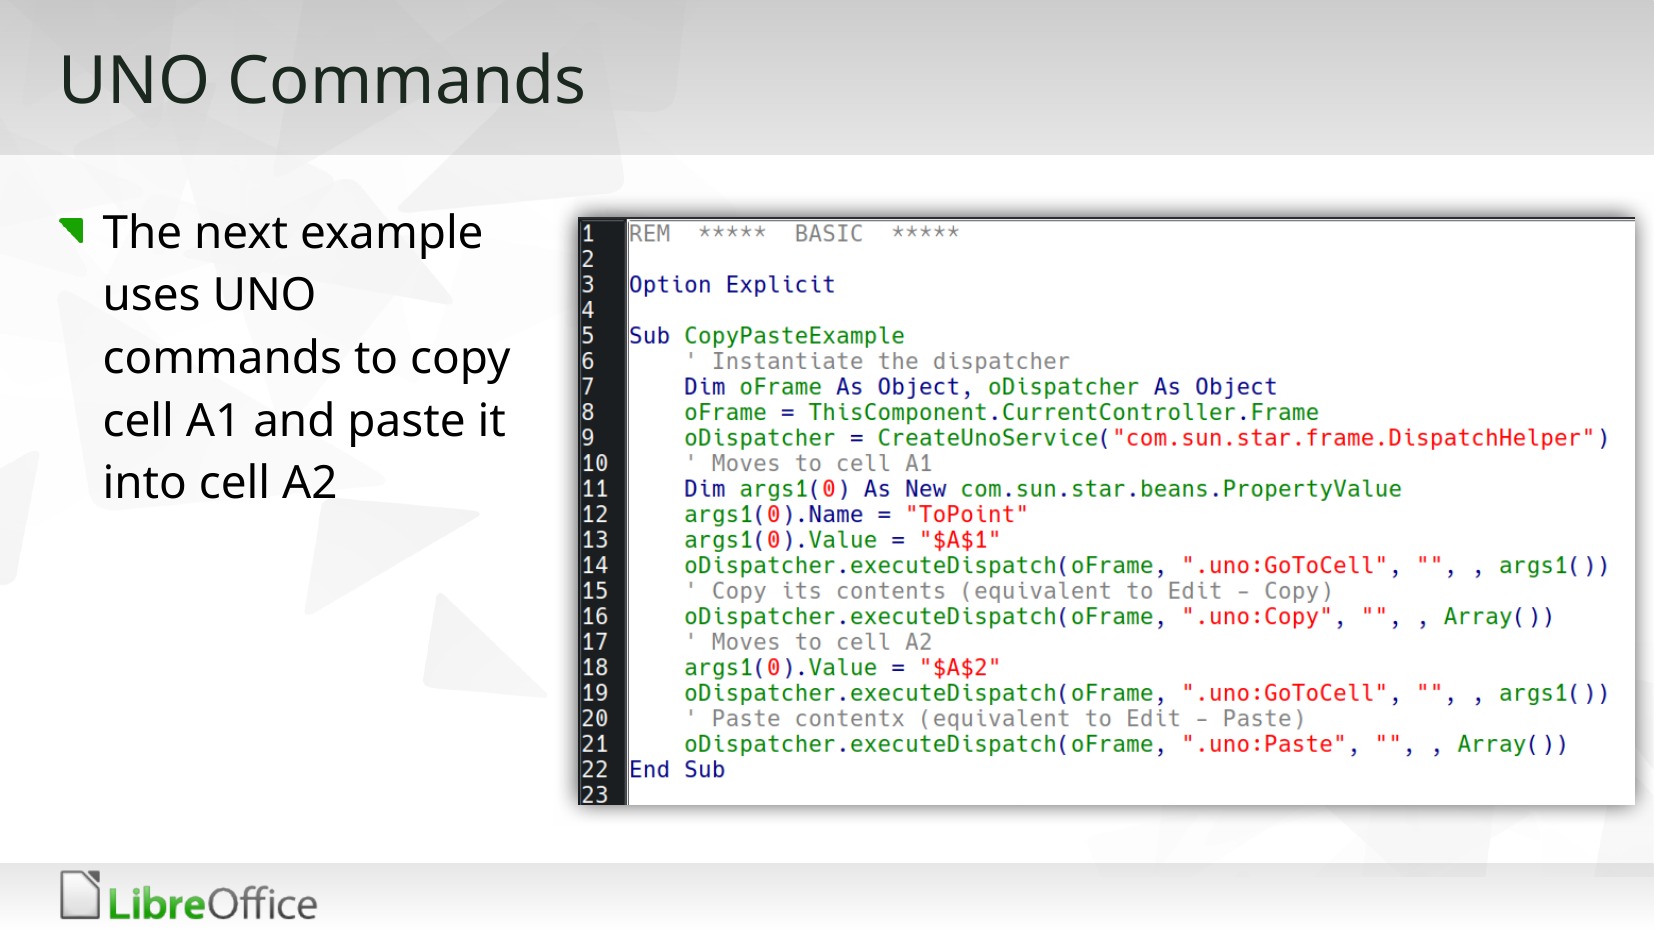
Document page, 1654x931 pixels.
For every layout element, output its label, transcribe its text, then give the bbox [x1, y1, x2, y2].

list The next example uses UNO commands to copy cell A1 and paste it into cell A2 [59, 199, 563, 739]
title UNO Commands [59, 22, 1595, 133]
picture [0, 0, 1654, 877]
picture [41, 851, 337, 931]
